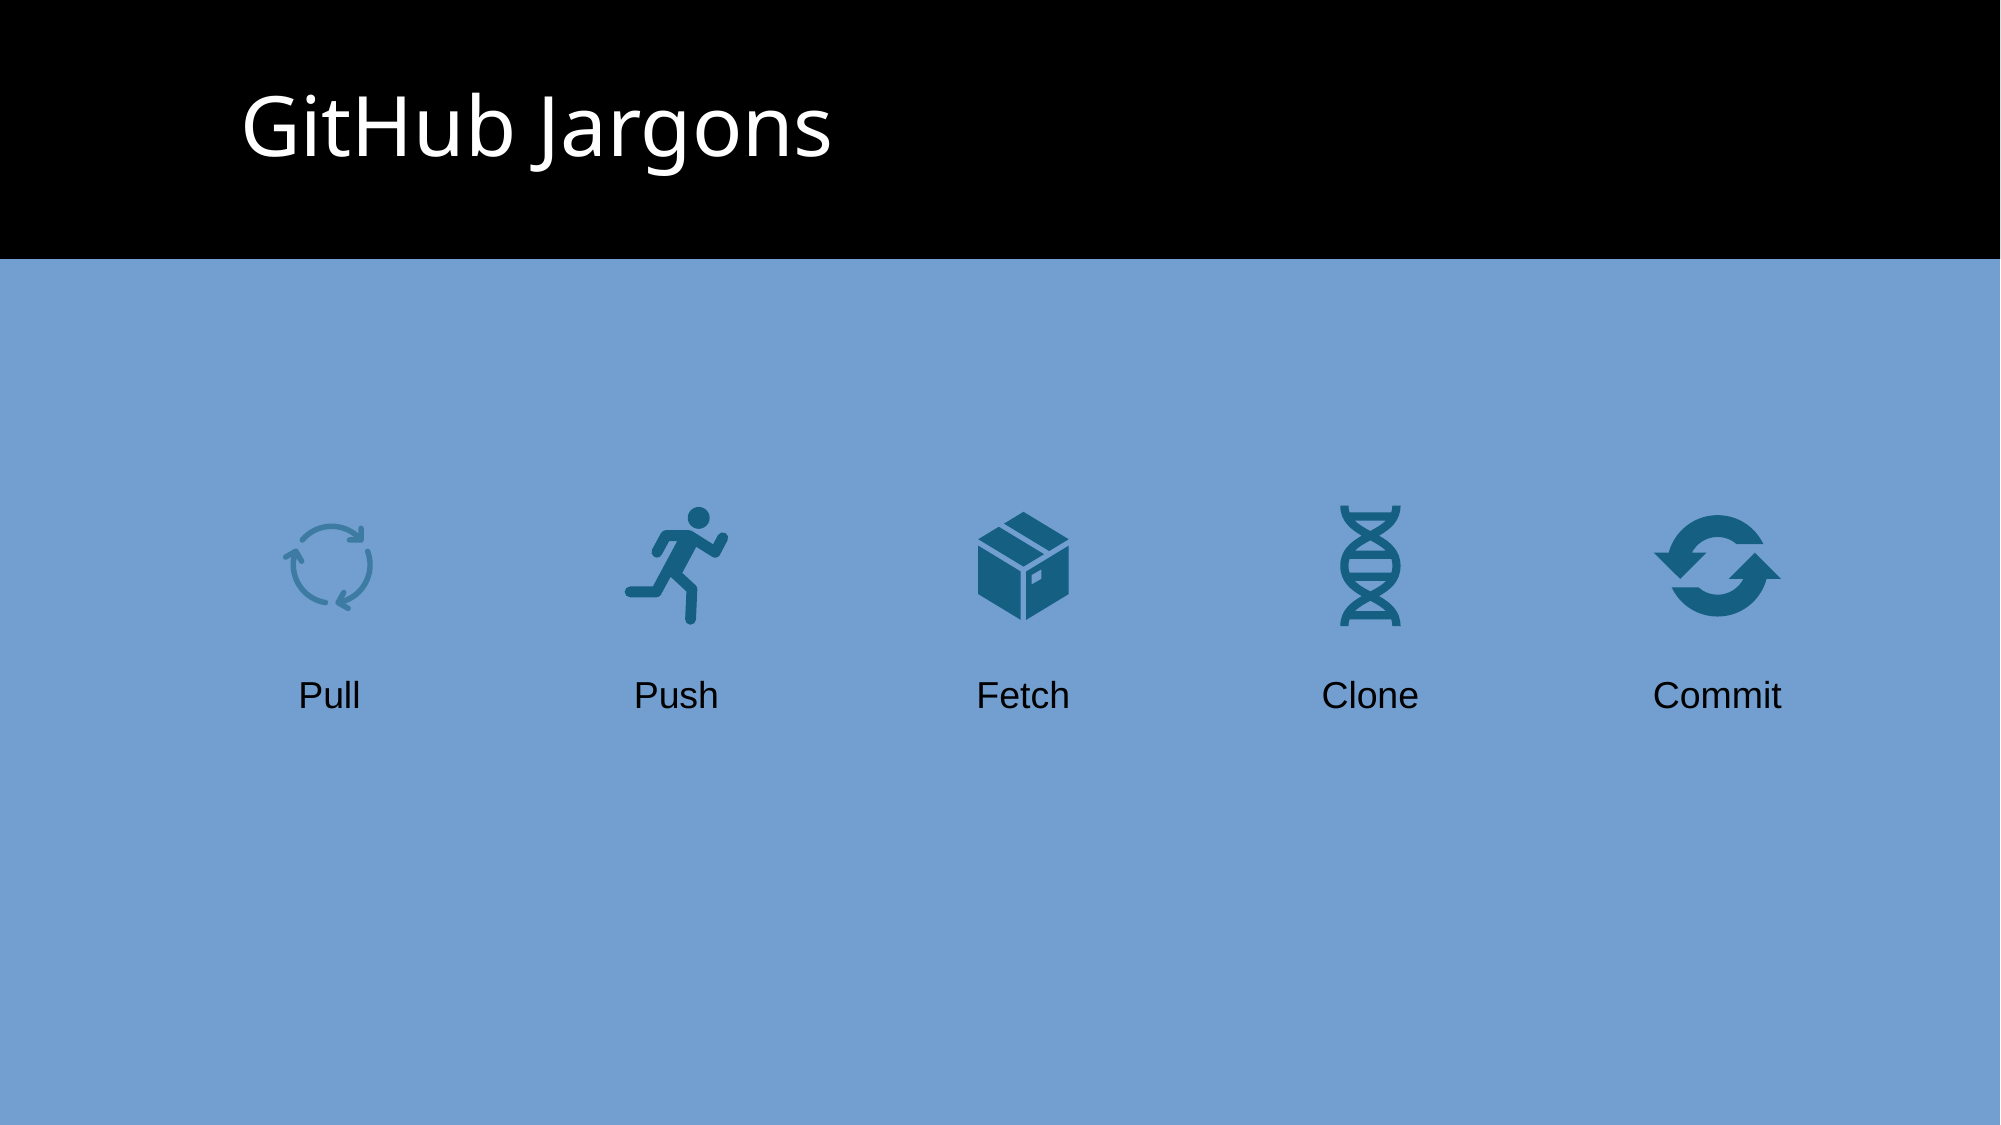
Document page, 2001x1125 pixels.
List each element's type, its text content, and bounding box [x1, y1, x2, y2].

text_box Clone [1222, 676, 1519, 795]
text_box Fetch [875, 676, 1172, 795]
text_box Push [528, 676, 825, 795]
title GitHub Jargons [225, 57, 1873, 202]
text_box Pull [181, 676, 478, 795]
text_box [0, 0, 2000, 1125]
text_box Commit [1569, 676, 1866, 795]
